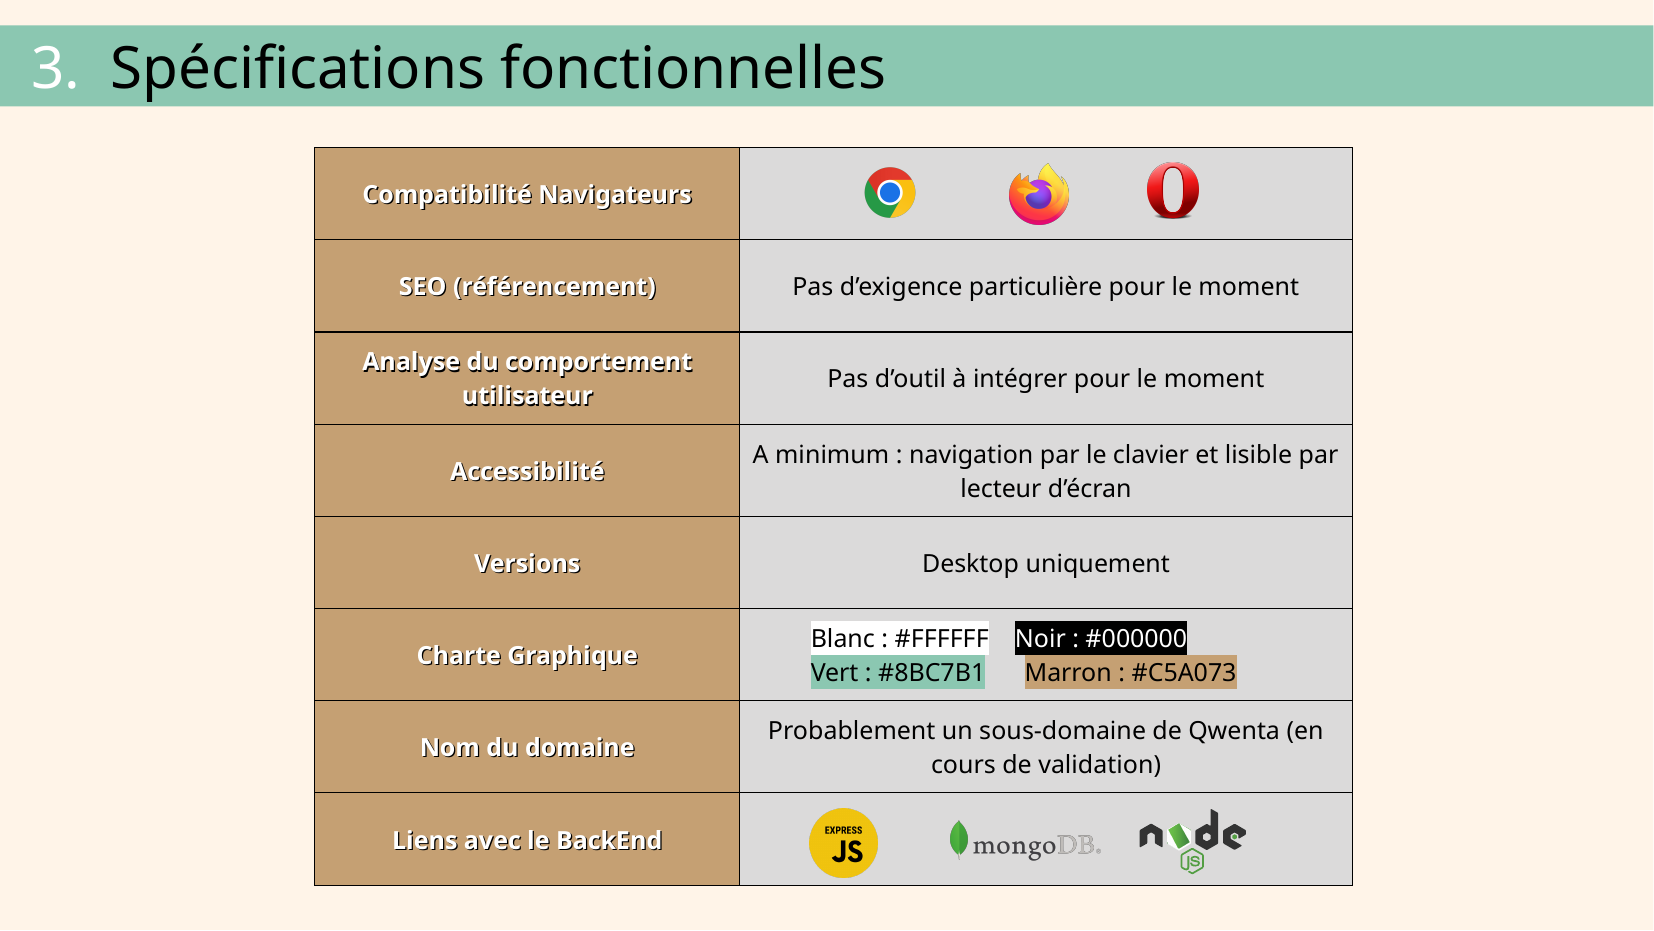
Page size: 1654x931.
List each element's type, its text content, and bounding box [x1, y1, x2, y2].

picture [1009, 163, 1069, 225]
picture [809, 808, 878, 878]
picture [841, 165, 939, 220]
table_cell Liens avec le BackEnd [315, 793, 739, 885]
table_cell [740, 793, 950, 885]
table_header [740, 148, 1352, 239]
picture [1139, 809, 1247, 875]
picture [950, 792, 1101, 886]
table_cell Desktop uniquement [740, 517, 1352, 608]
table_cell Pas d’outil à intégrer pour le moment [740, 333, 1352, 424]
table_cell Probablement un sous-domaine de Qwenta (en cours de validation) [740, 701, 1352, 792]
table_cell Accessibilité [315, 425, 739, 516]
table_cell Charte Graphique [315, 609, 739, 700]
table_cell A minimum : navigation par le clavier et lisible par lecteur d’écran [740, 425, 1352, 516]
table_header Compatibilité Navigateurs [315, 148, 739, 239]
table_cell Versions [315, 517, 739, 608]
table_cell SEO (référencement) [315, 240, 739, 331]
table_cell Blanc : #FFFFFF Noir : #000000 Vert : #8BC7B1 Marron : #C5A073 [740, 609, 1352, 700]
table_cell Nom du domaine [315, 701, 739, 792]
picture [1147, 162, 1199, 219]
table_cell Analyse du comportement utilisateur [315, 333, 739, 424]
table_cell [1101, 793, 1352, 885]
title 3. Spécifications fonctionnelles [0, 25, 1654, 107]
table_cell Pas d’exigence particulière pour le moment [740, 240, 1352, 331]
